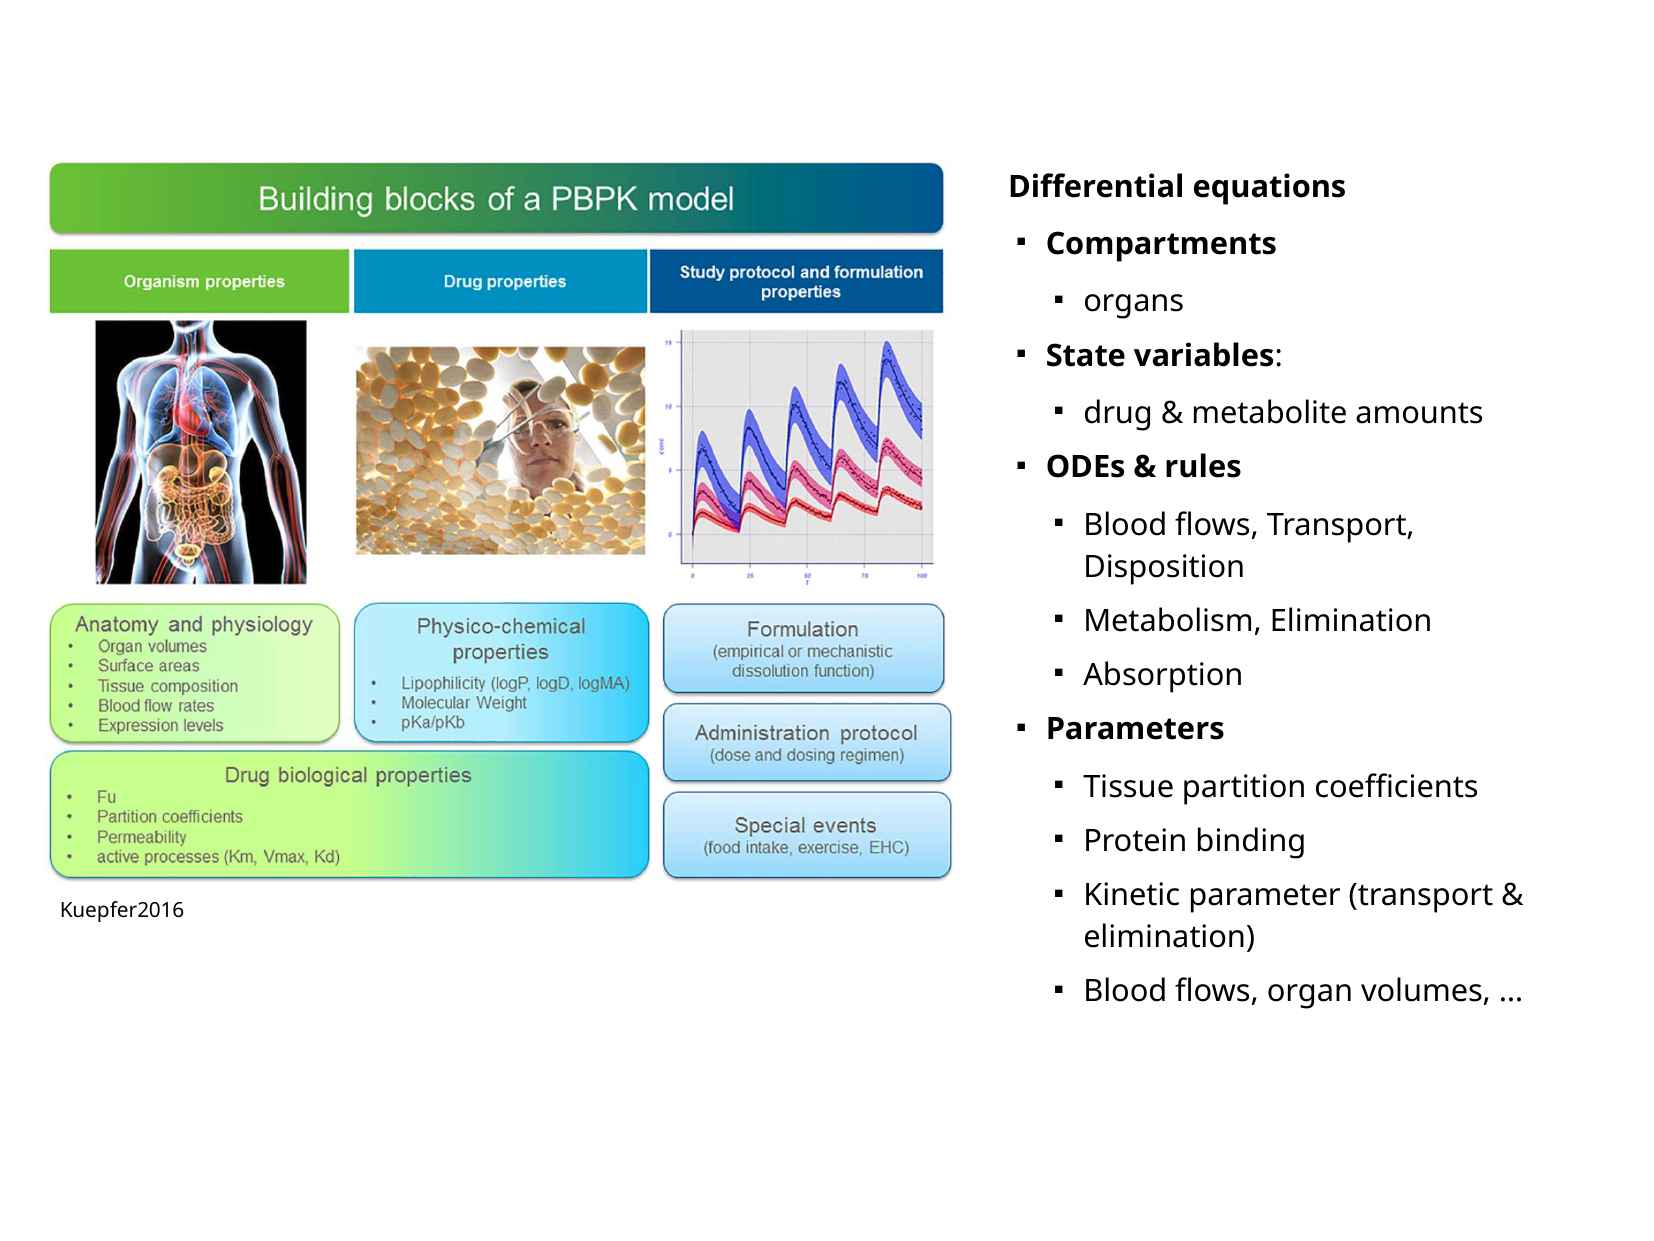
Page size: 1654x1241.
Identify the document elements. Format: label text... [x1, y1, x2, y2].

picture [45, 160, 955, 886]
list Differential equations Compartments organs State variables: drug & metabolite amounts ODEs & rules Blood flows, Transport, Disposition Metabolism, Elimination Absorption Parameters Tissue partition coefficients Protein binding Kinetic parameter (transport & elimination) Blood flows, organ volumes, … [1008, 164, 1531, 1036]
text_box Kuepfer2016 [45, 888, 289, 946]
